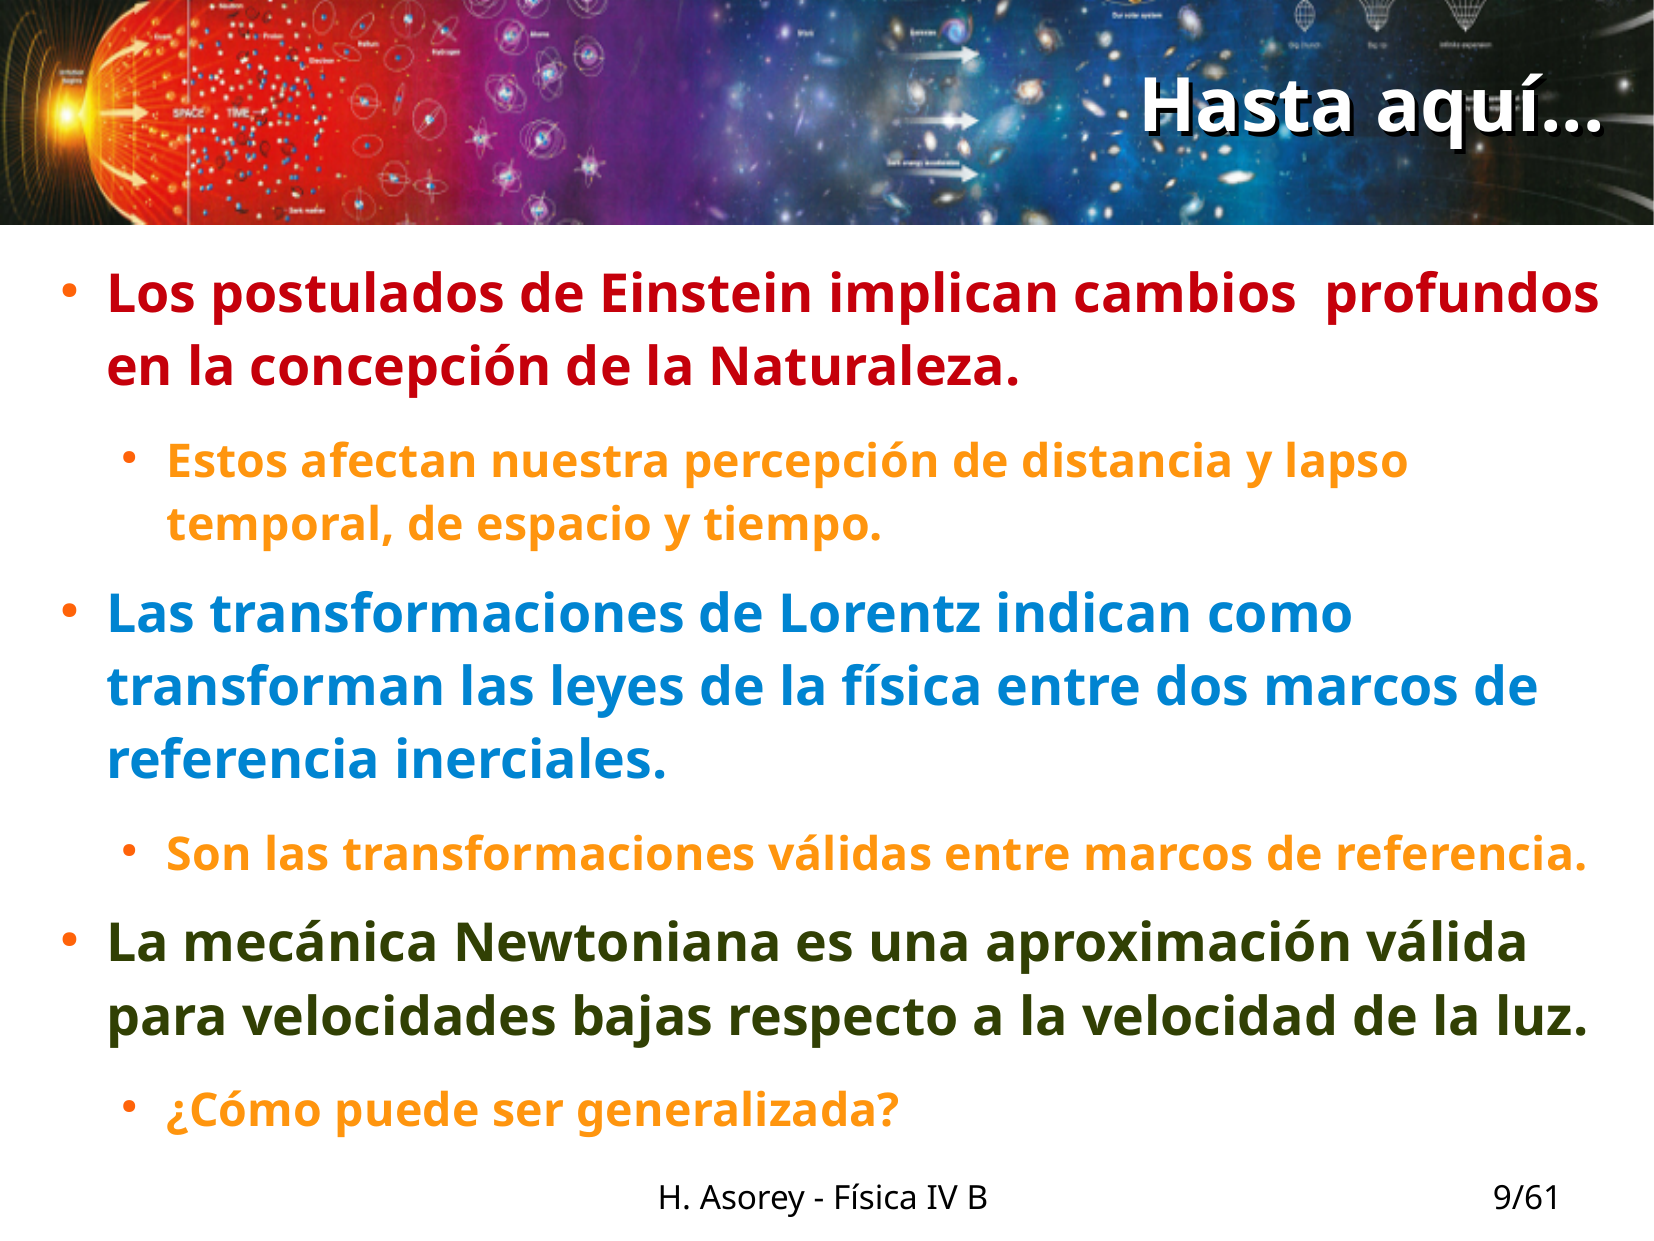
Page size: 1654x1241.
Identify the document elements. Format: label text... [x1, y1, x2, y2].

picture [0, 0, 1654, 225]
list Los postulados de Einstein implican cambios profundos en la concepción de la Naturaleza. Estos afectan nuestra percepción de distancia y lapso temporal, de espacio y tiempo. Las transformaciones de Lorentz indican como transforman las leyes de la física entre dos marcos de referencia inerciales. Son las transformaciones válidas entre marcos de referencia. La mecánica Newtoniana es una aproximación válida para velocidades bajas respecto a la velocidad de la luz. ¿Cómo puede ser generalizada? [45, 255, 1606, 1156]
title Hasta aquí... [45, 15, 1606, 191]
